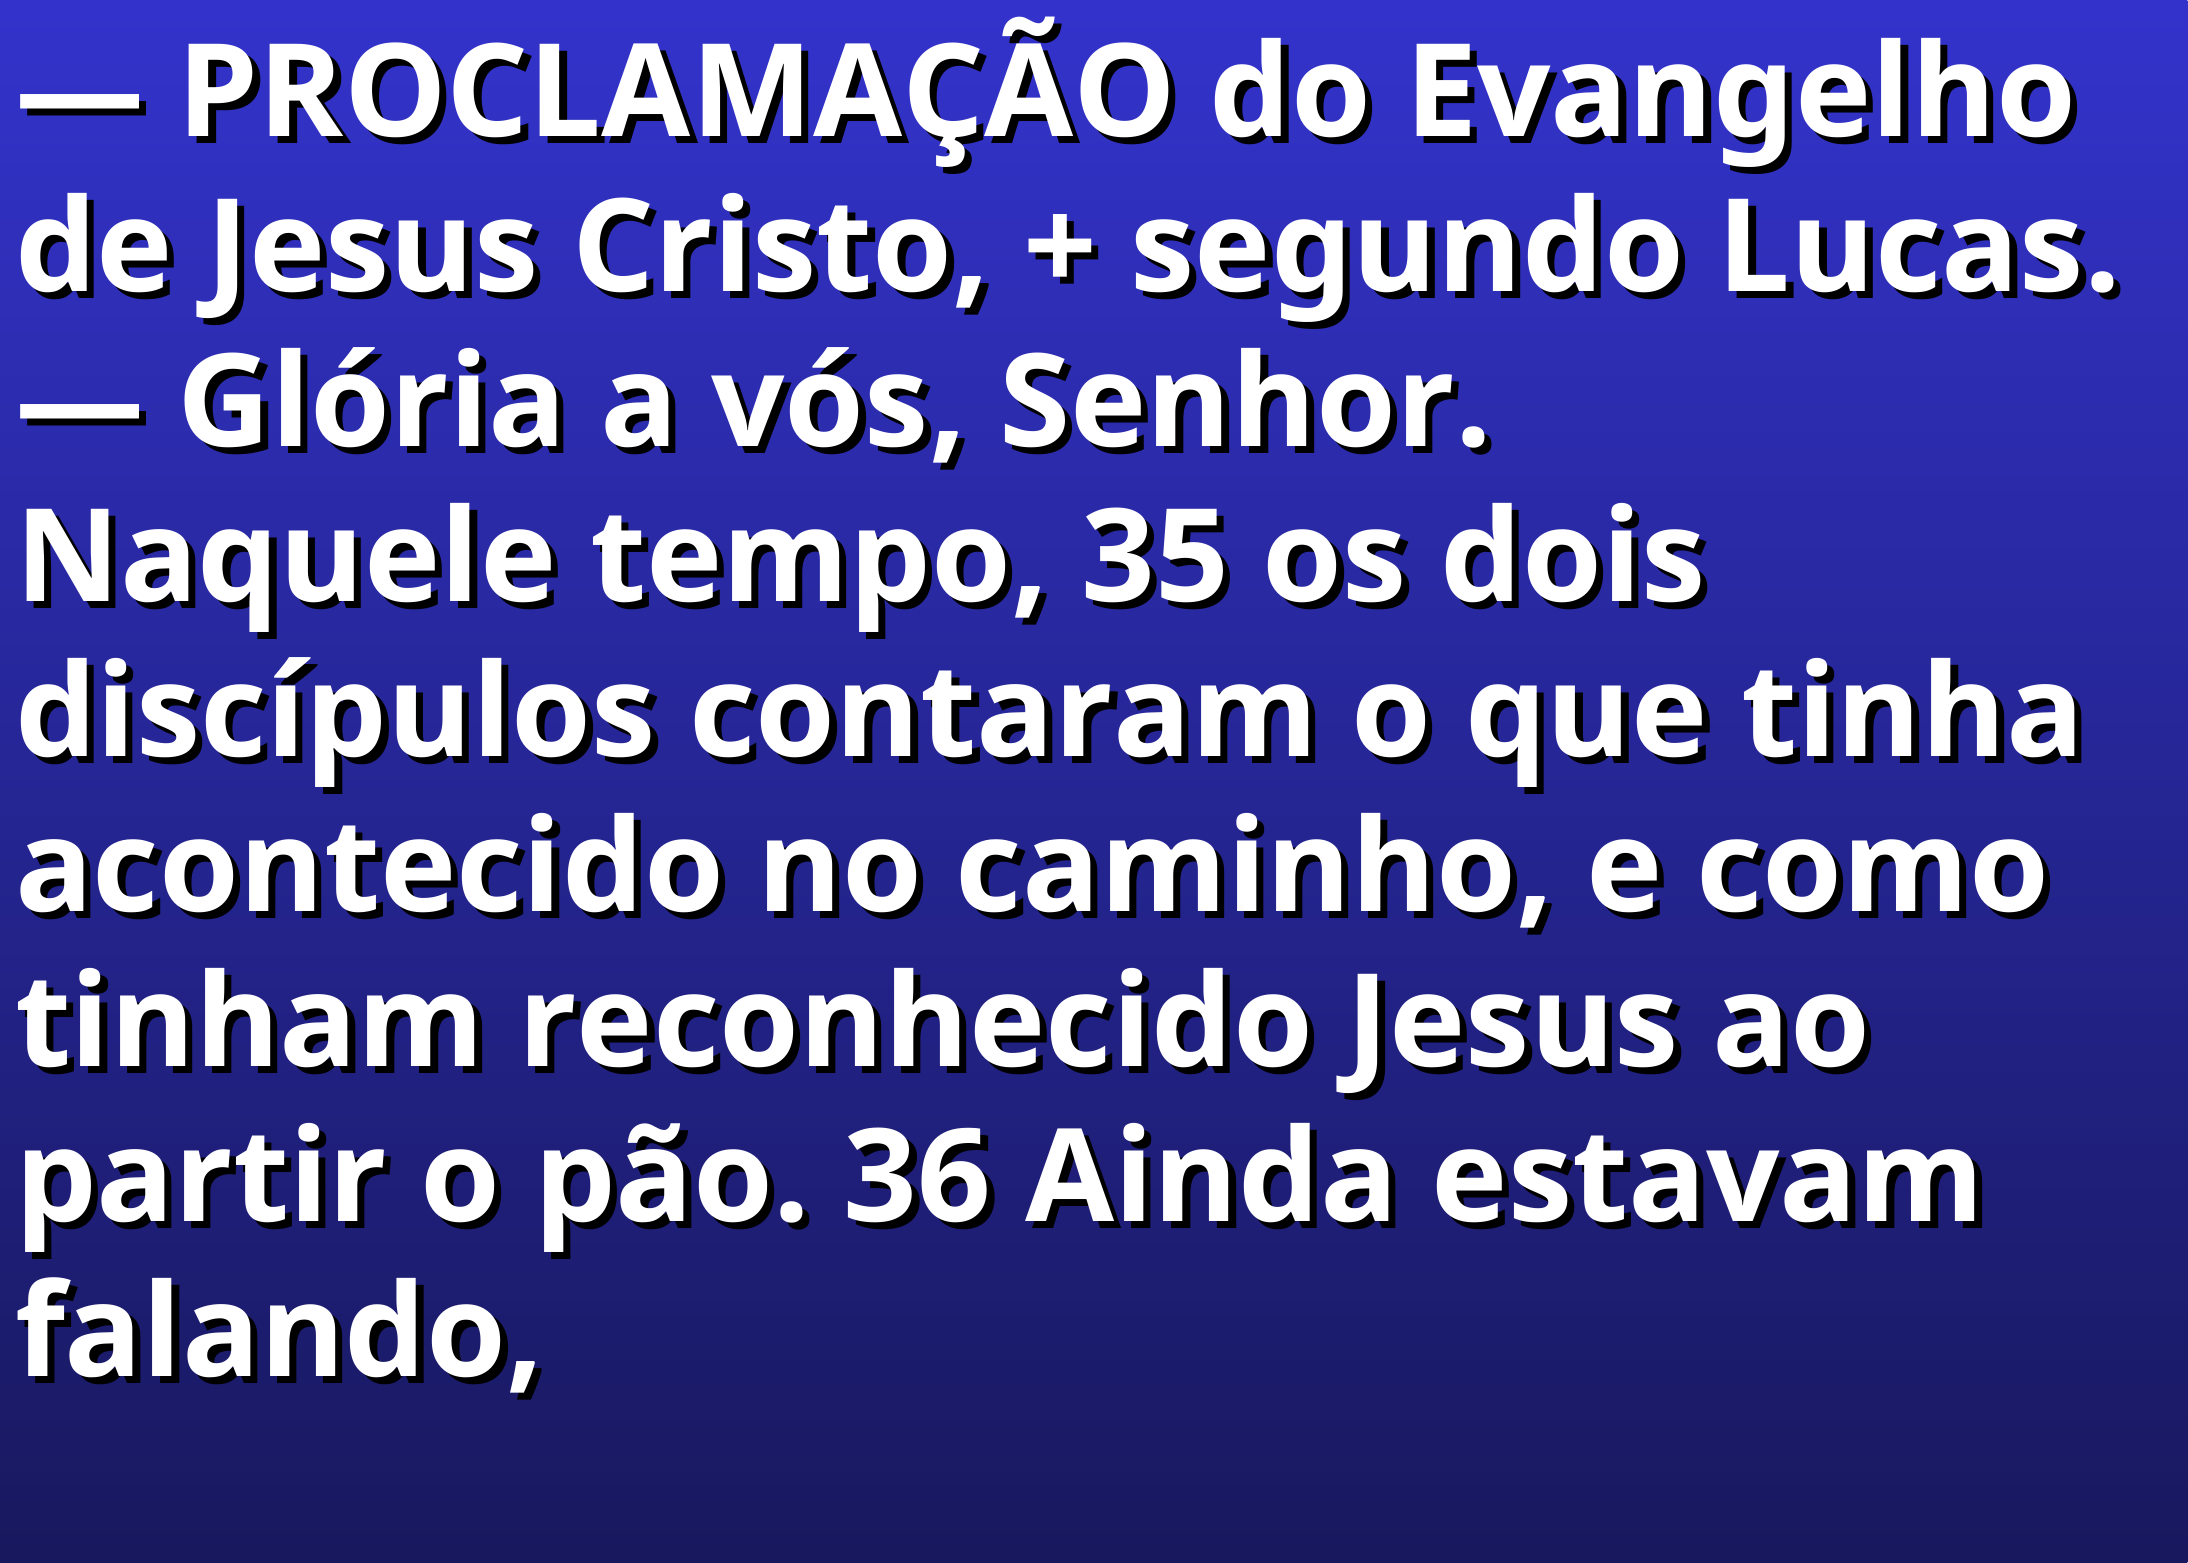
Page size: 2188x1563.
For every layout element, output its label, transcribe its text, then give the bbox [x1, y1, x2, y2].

text_box — PROCLAMAÇÃO do Evangelho de Jesus Cristo, + segundo Lucas. — Glória a vós, Senhor. Naquele tempo, 35 os dois discípulos contaram o que tinha acontecido no caminho, e como tinham reconhecido Jesus ao partir o pão. 36 Ainda estavam falando, [0, 0, 2188, 1410]
